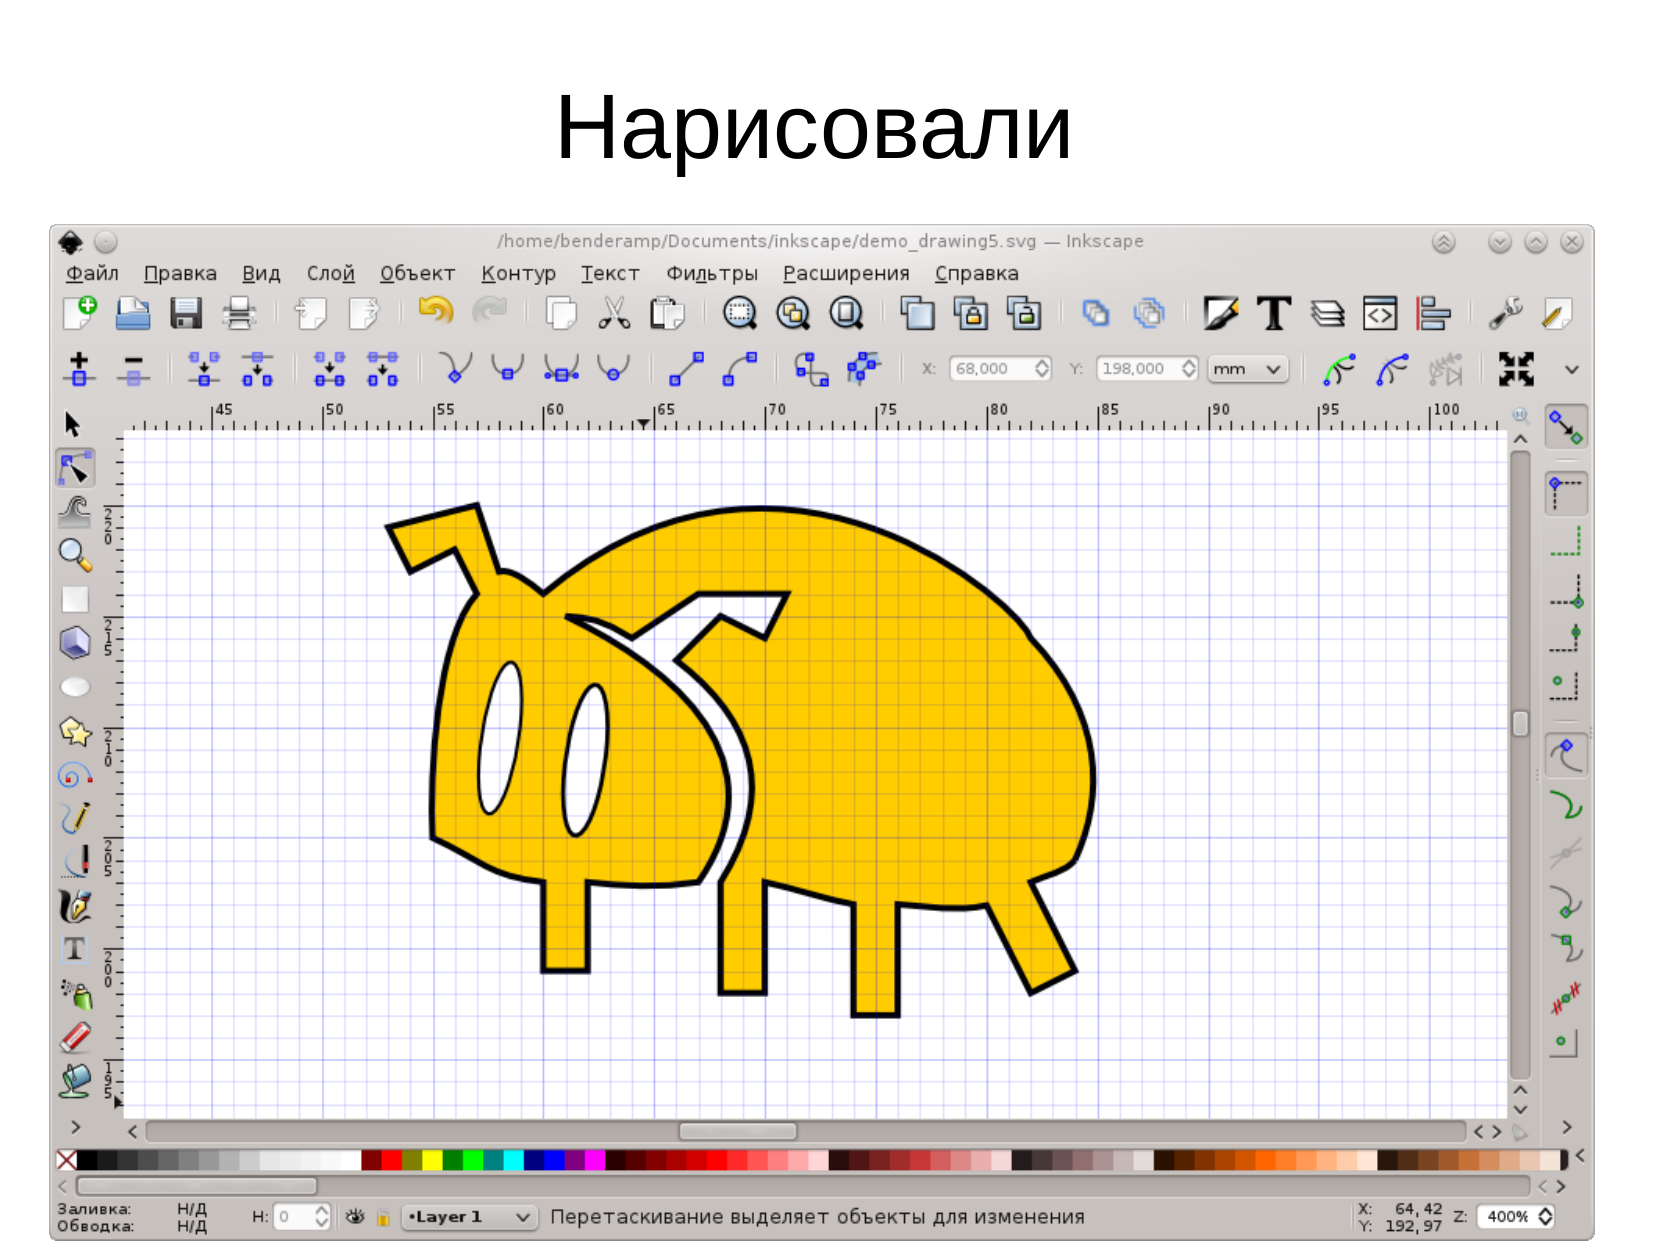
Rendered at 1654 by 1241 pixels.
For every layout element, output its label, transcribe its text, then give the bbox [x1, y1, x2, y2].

picture [49, 224, 1595, 1241]
title Нарисовали [70, 23, 1559, 224]
